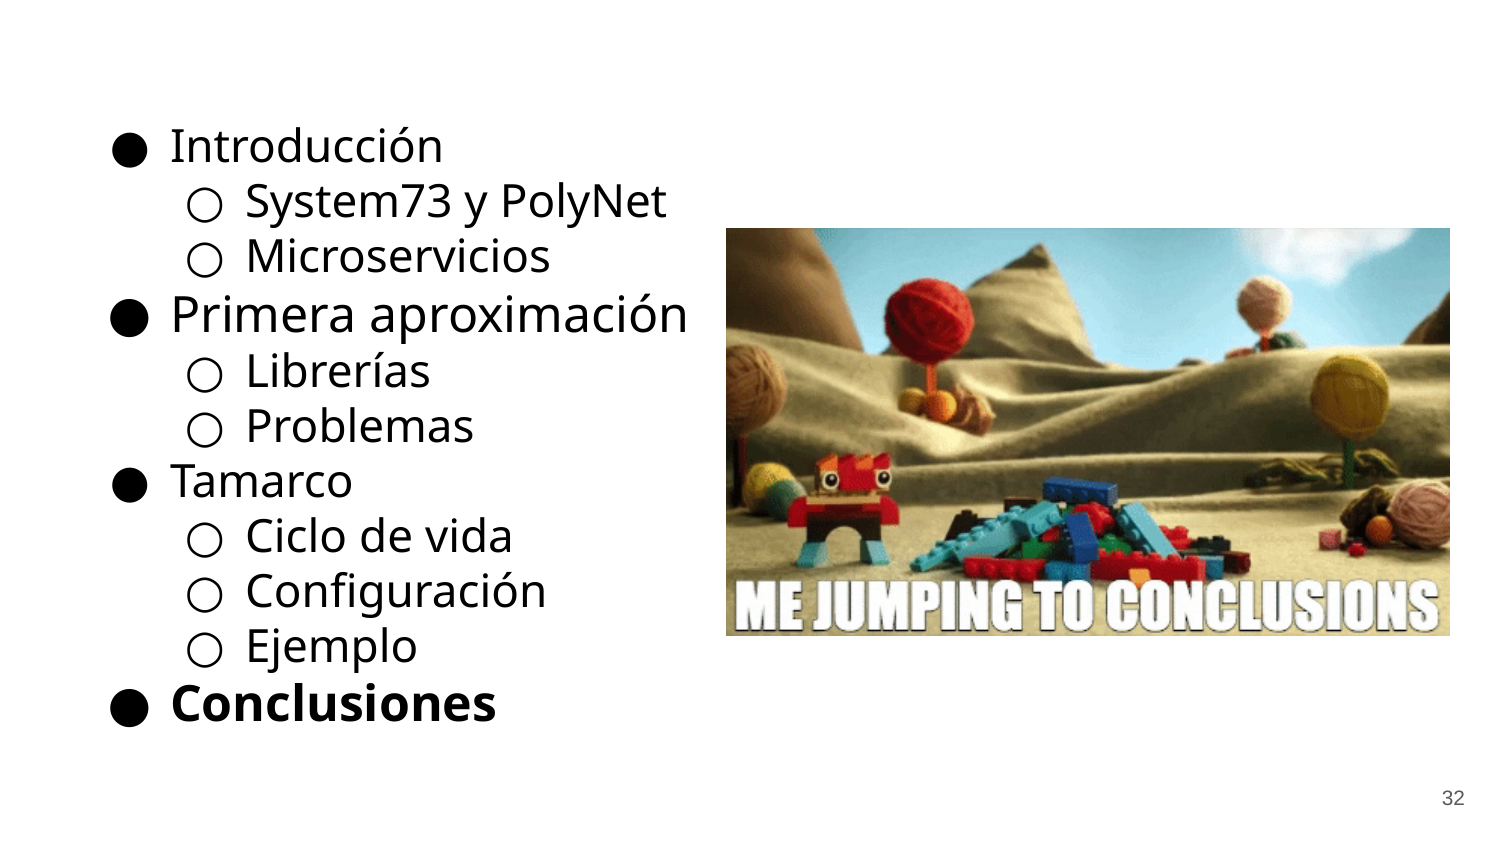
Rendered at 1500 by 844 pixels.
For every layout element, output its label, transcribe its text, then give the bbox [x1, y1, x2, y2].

slide_number <number> [1389, 764, 1480, 830]
picture [726, 228, 1450, 636]
text_box Introducción System73 y PolyNet Microservicios Primera aproximación Librerías Problemas Tamarco Ciclo de vida Configuración Ejemplo Conclusiones [80, 102, 727, 742]
